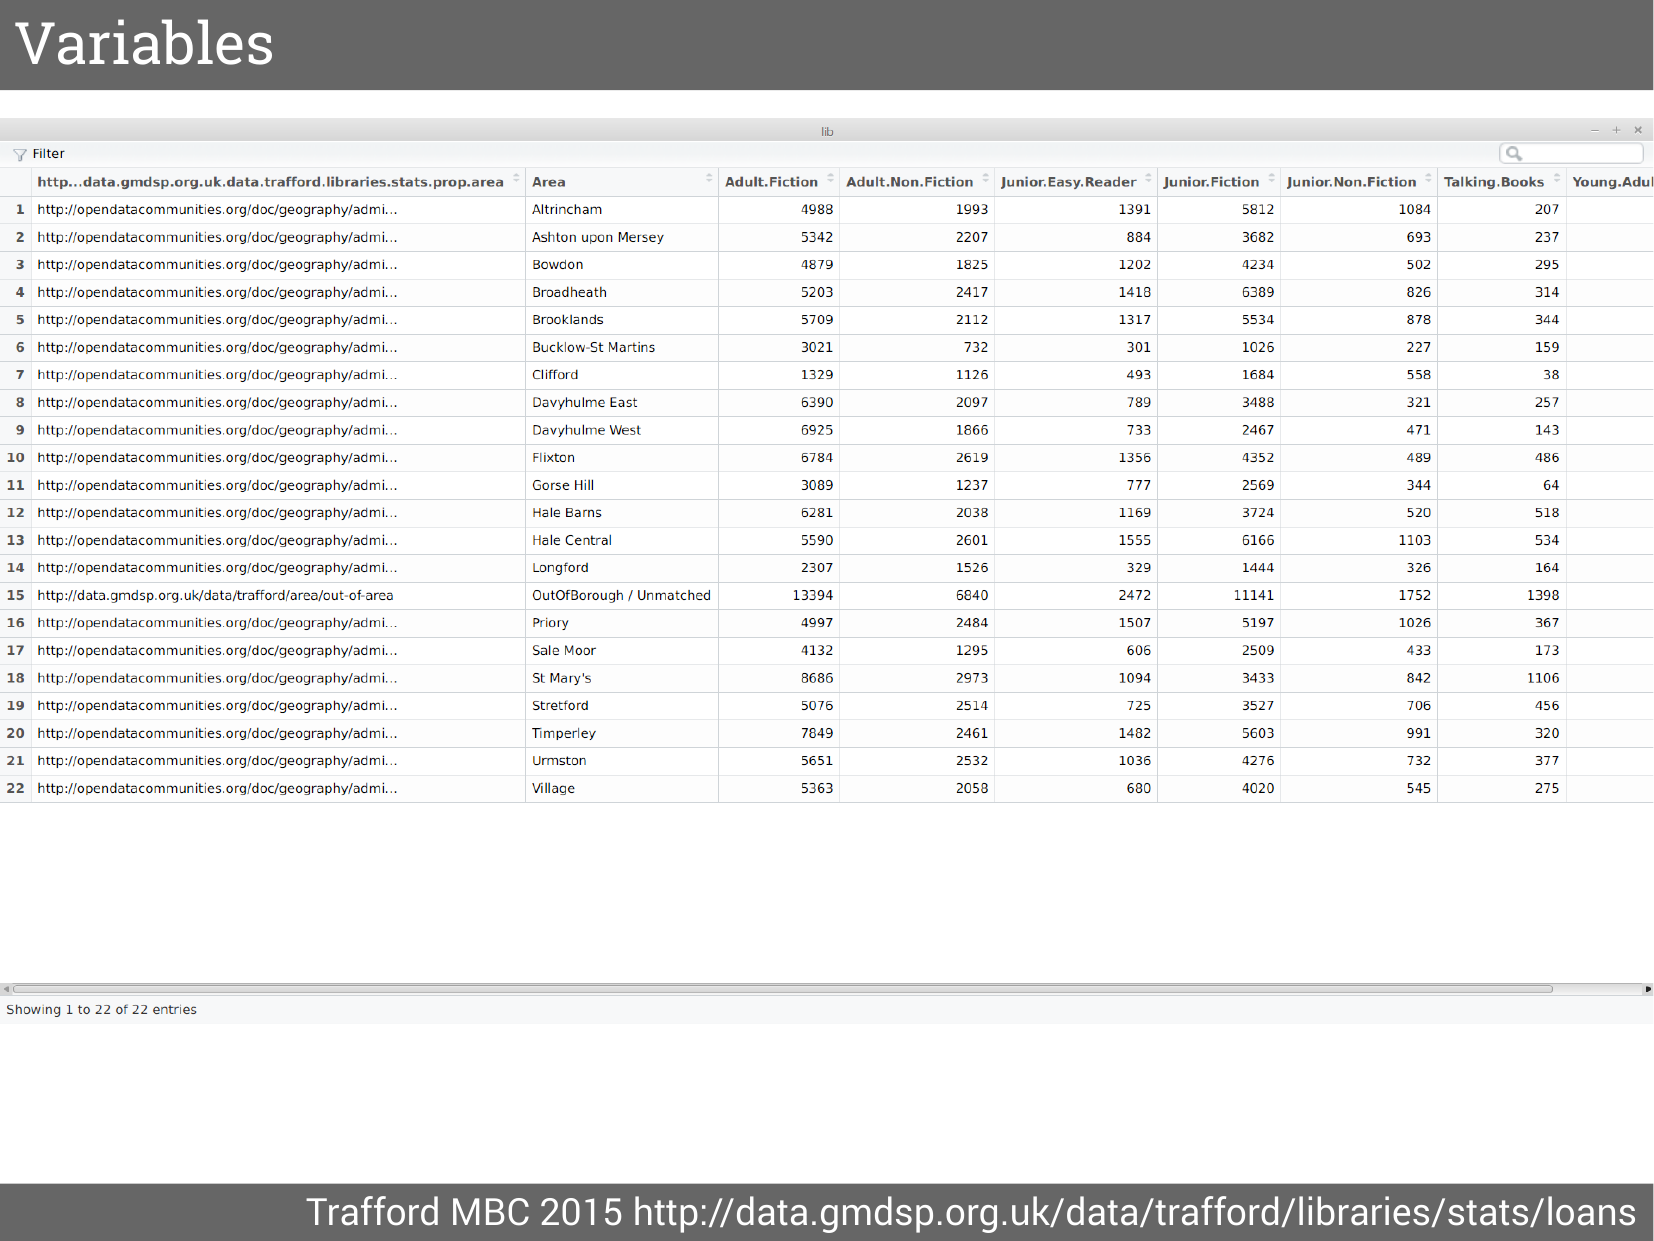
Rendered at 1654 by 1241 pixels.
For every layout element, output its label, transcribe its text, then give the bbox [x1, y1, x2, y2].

text_box Variables [0, 0, 1654, 89]
text_box Trafford MBC 2015 http://data.gmdsp.org.uk/data/trafford/libraries/stats/loans [0, 1183, 1654, 1241]
picture [0, 118, 1654, 1025]
